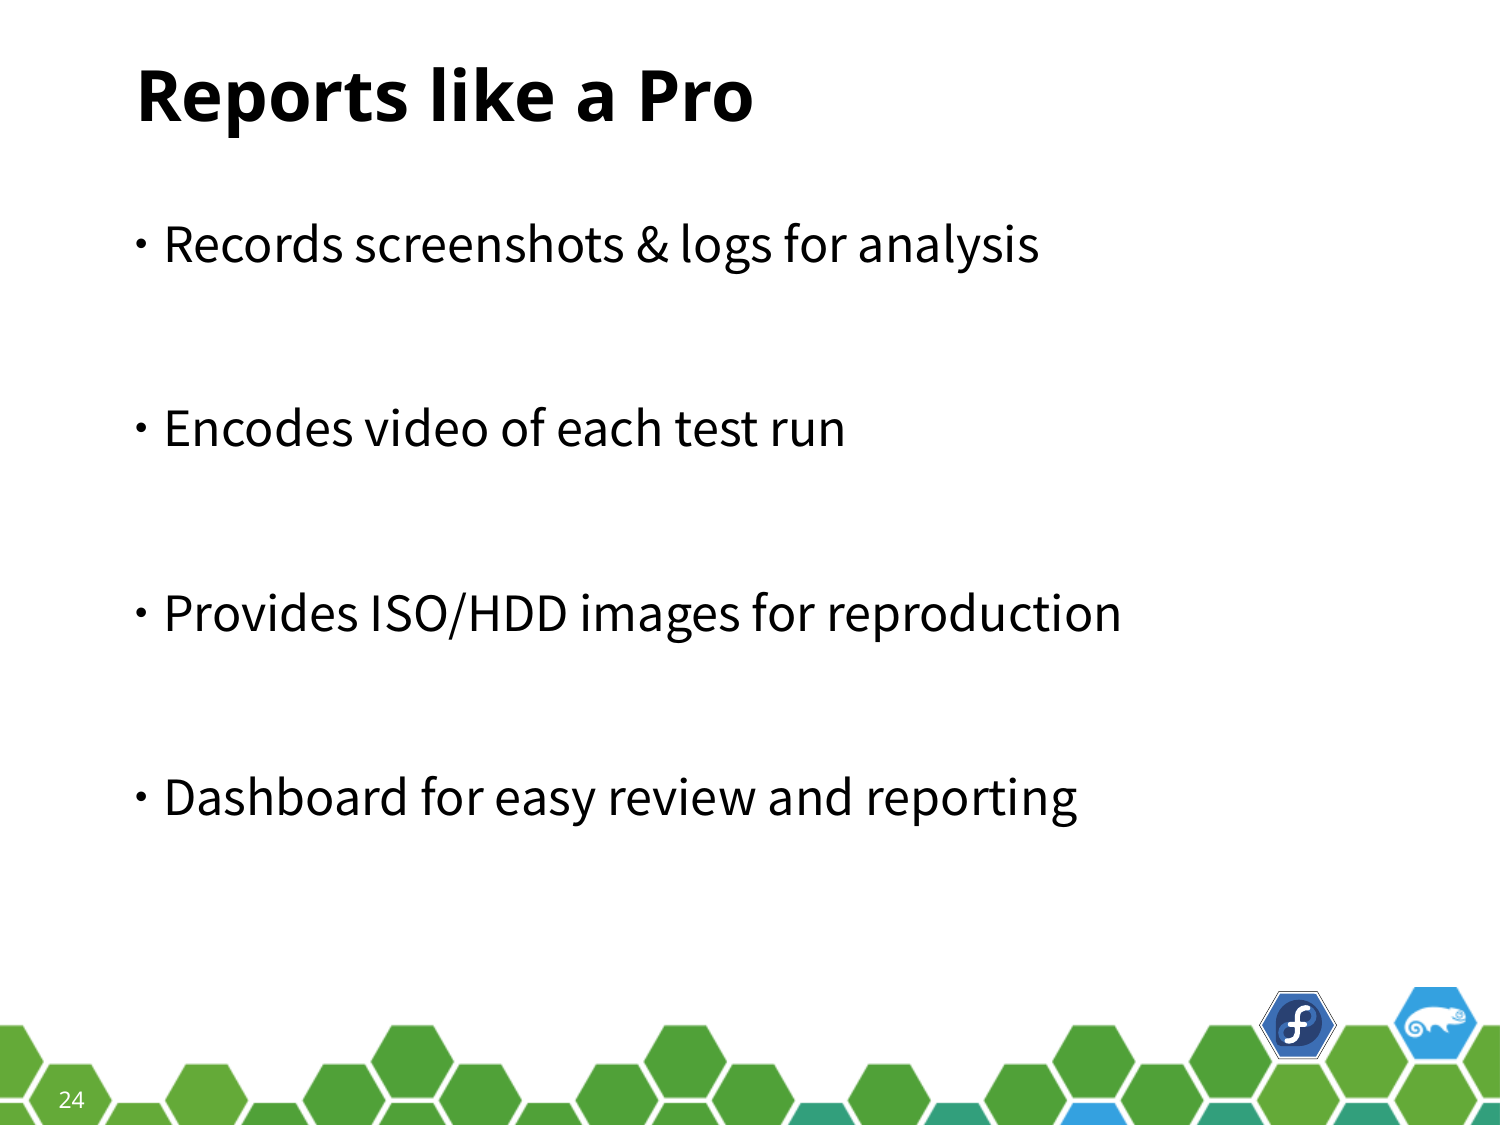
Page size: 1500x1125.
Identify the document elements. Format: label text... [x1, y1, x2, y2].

picture [0, 987, 1500, 1125]
list Records screenshots & logs for analysis Encodes video of each test run Provides ISO/HDD images for reproduction Dashboard for easy review and reporting [135, 208, 1372, 862]
title Reports like a Pro [135, 12, 1372, 175]
